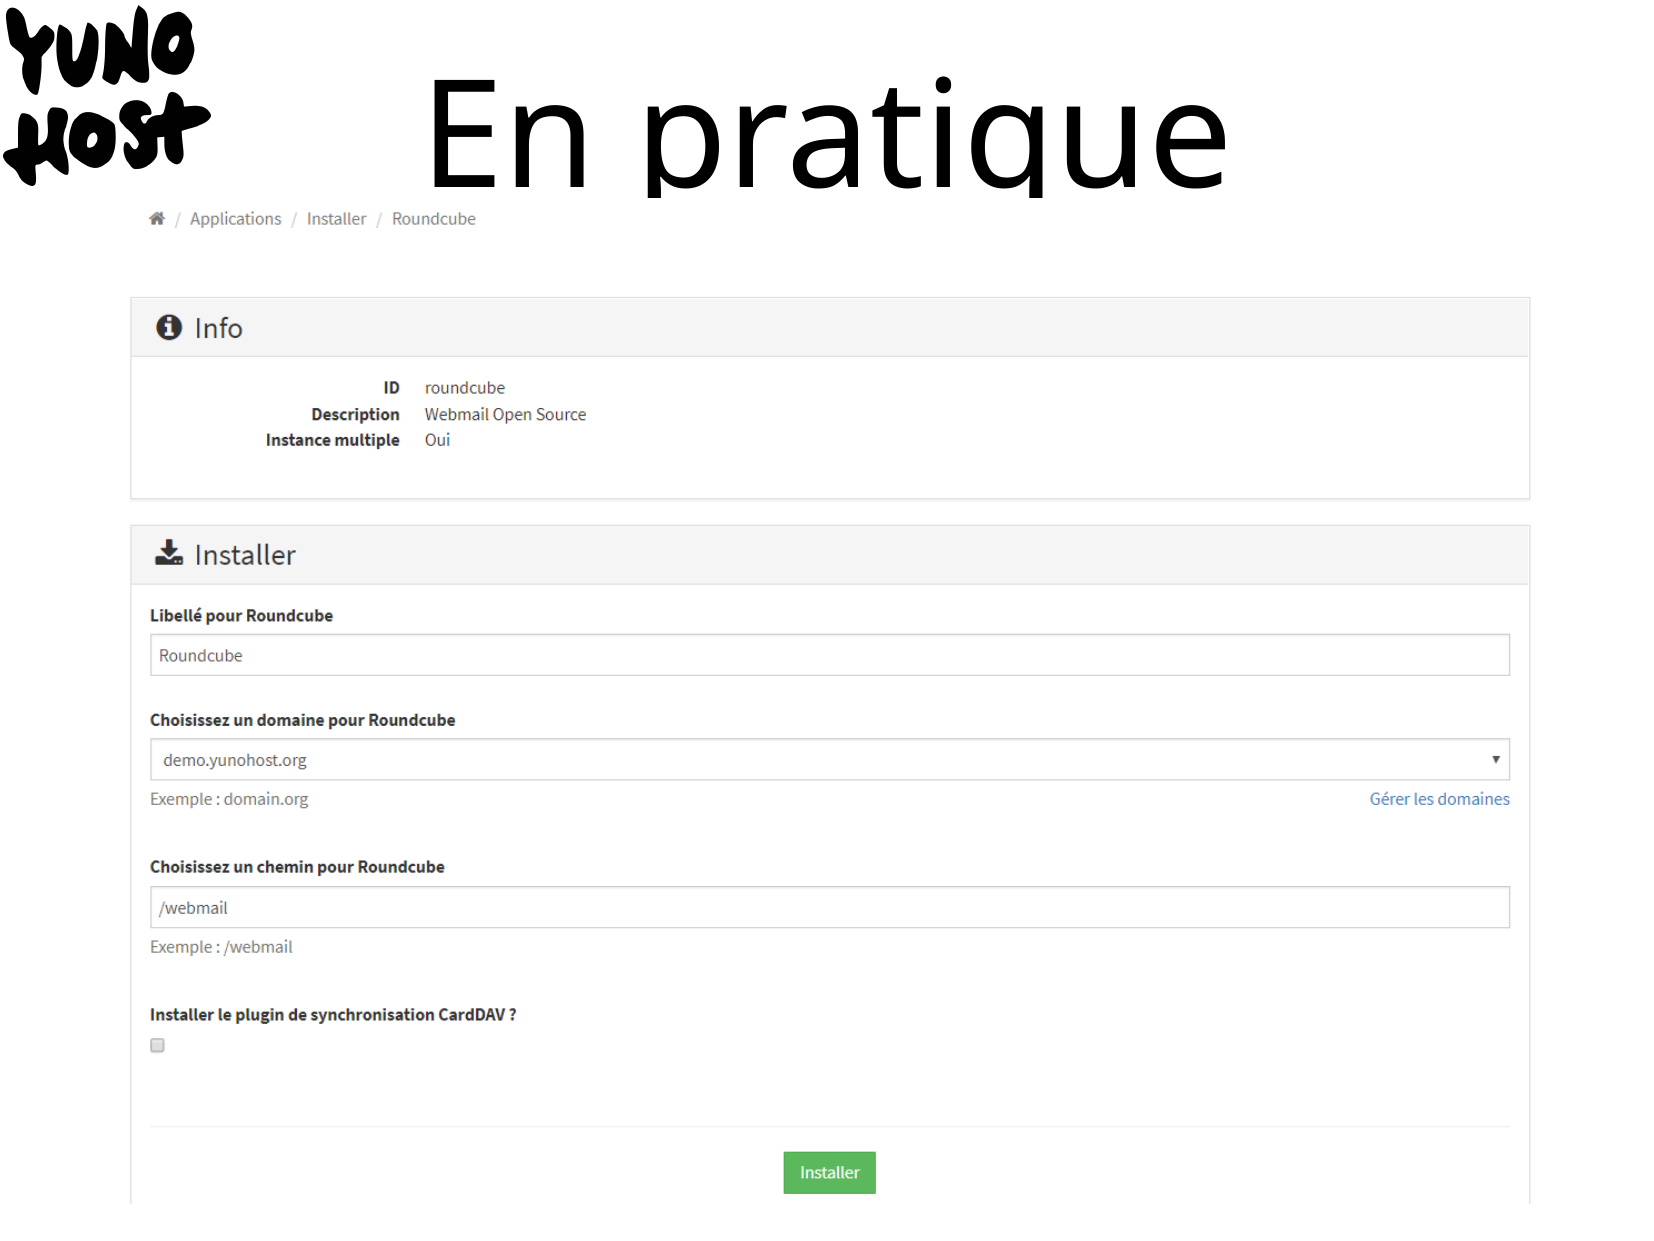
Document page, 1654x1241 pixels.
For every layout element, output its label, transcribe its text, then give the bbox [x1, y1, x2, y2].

picture [106, 198, 1537, 1204]
title En pratique [82, 25, 1571, 233]
picture [3, 5, 211, 186]
